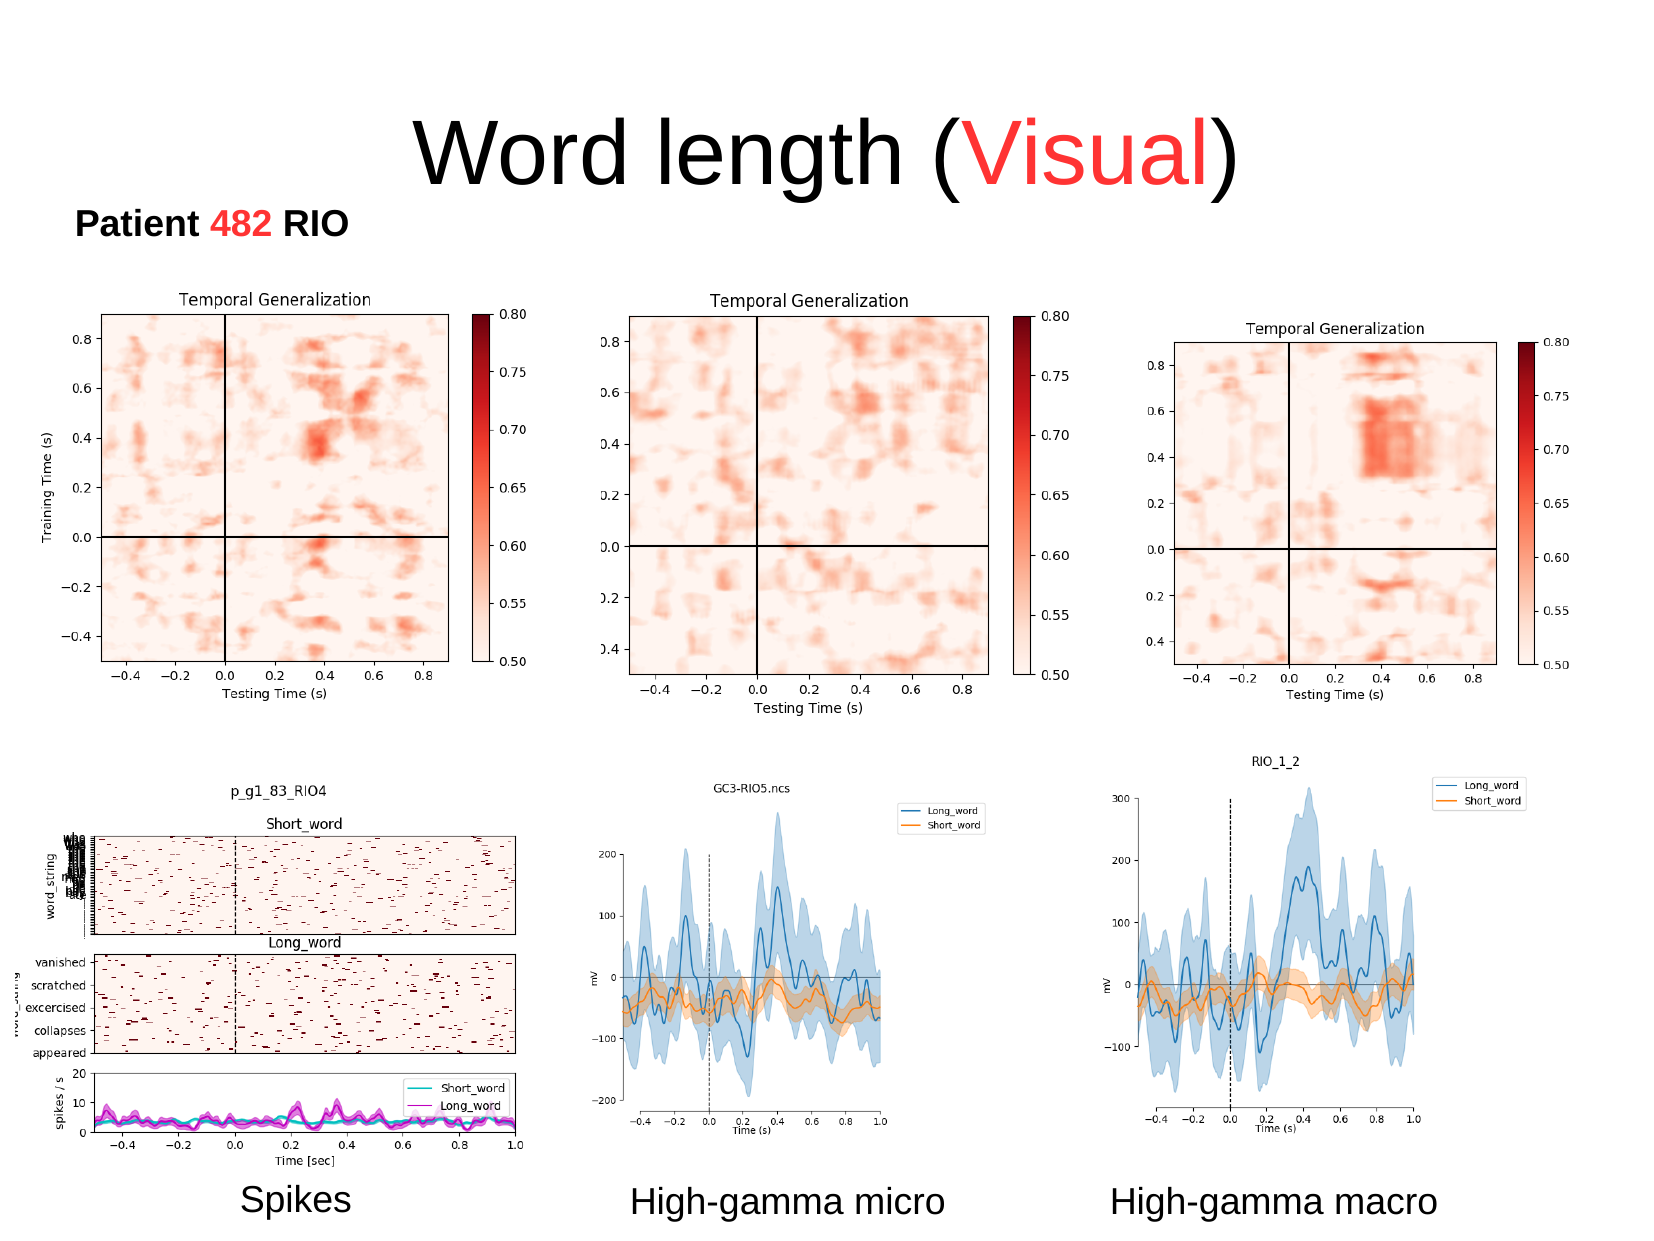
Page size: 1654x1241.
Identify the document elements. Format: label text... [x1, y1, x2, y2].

text_box Patient 482 RIO [60, 195, 616, 256]
title Word length (Visual) [82, 49, 1571, 257]
picture [0, 259, 1645, 1156]
text_box High-gamma micro [615, 1173, 976, 1231]
text_box High-gamma macro [1095, 1173, 1456, 1231]
text_box Spikes [225, 1171, 406, 1229]
picture [15, 776, 541, 1171]
